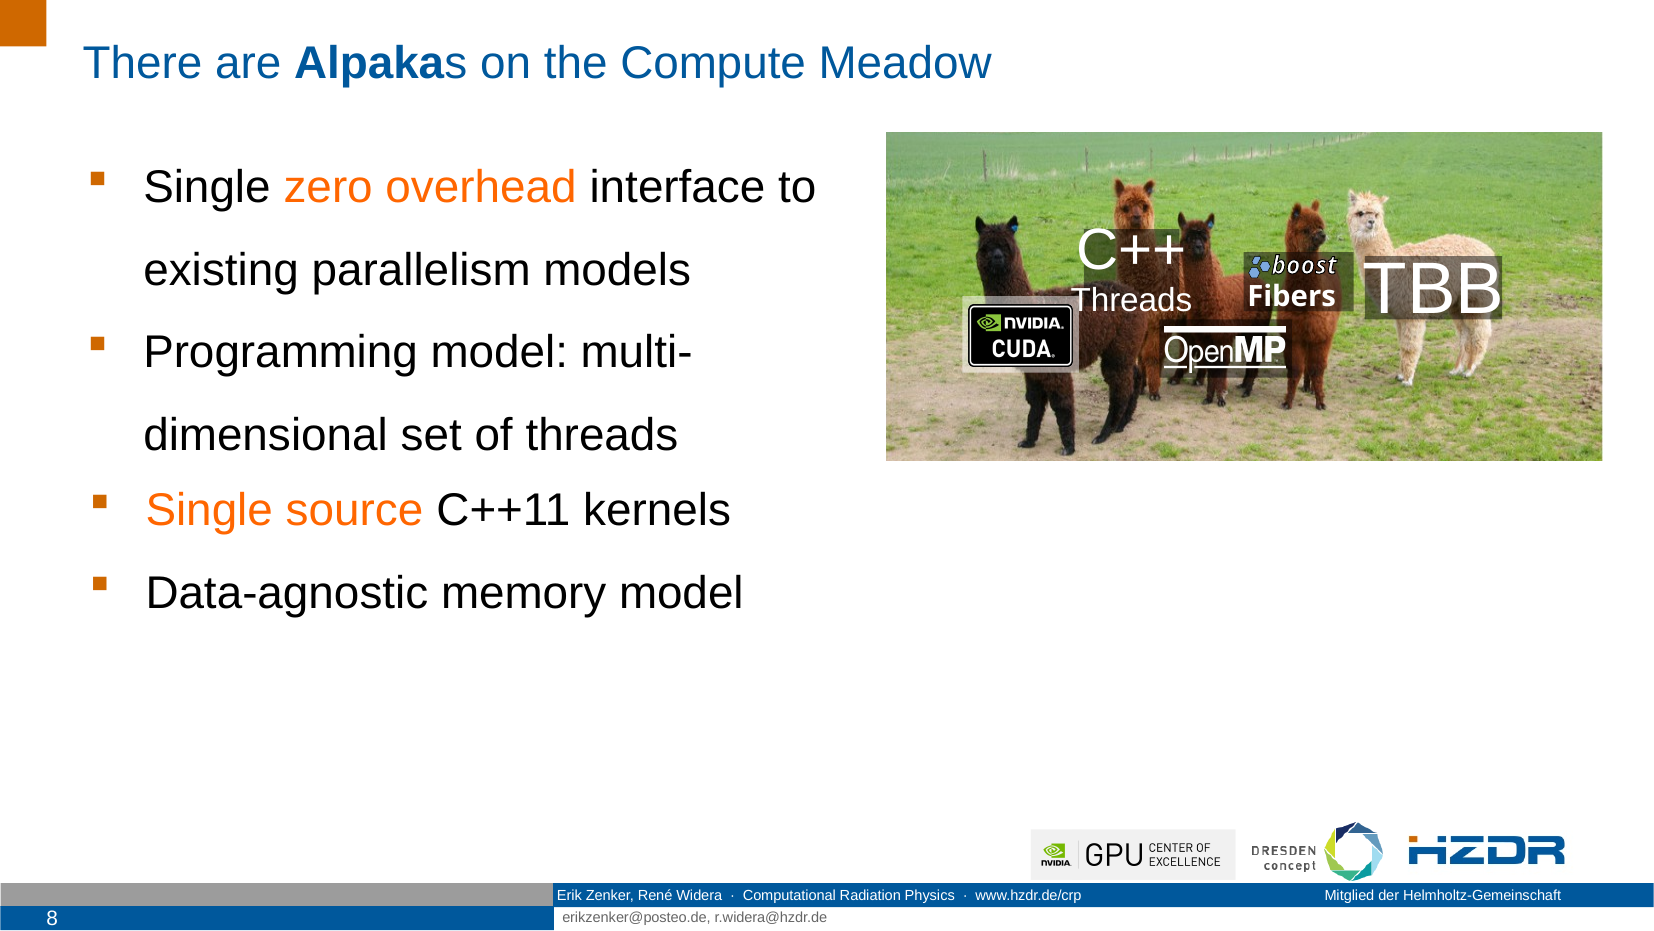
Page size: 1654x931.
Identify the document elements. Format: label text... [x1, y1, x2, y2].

text_box TBB [1364, 256, 1503, 320]
text_box Single source C++11 kernels Data-agnostic memory model [68, 383, 1607, 631]
title There are Alpakas on the Compute Meadow [82, 37, 1571, 105]
text_box [962, 296, 1079, 373]
text_box Single zero overhead interface to existing parallelism models Programming model: multi-dimensional set of threads [63, 113, 898, 462]
picture [1386, 819, 1582, 881]
picture [896, 132, 1603, 391]
text_box [1159, 319, 1293, 378]
picture [1017, 815, 1249, 894]
picture [1252, 822, 1383, 881]
text_box [1243, 252, 1354, 312]
text_box C++ Threads [1083, 229, 1180, 307]
